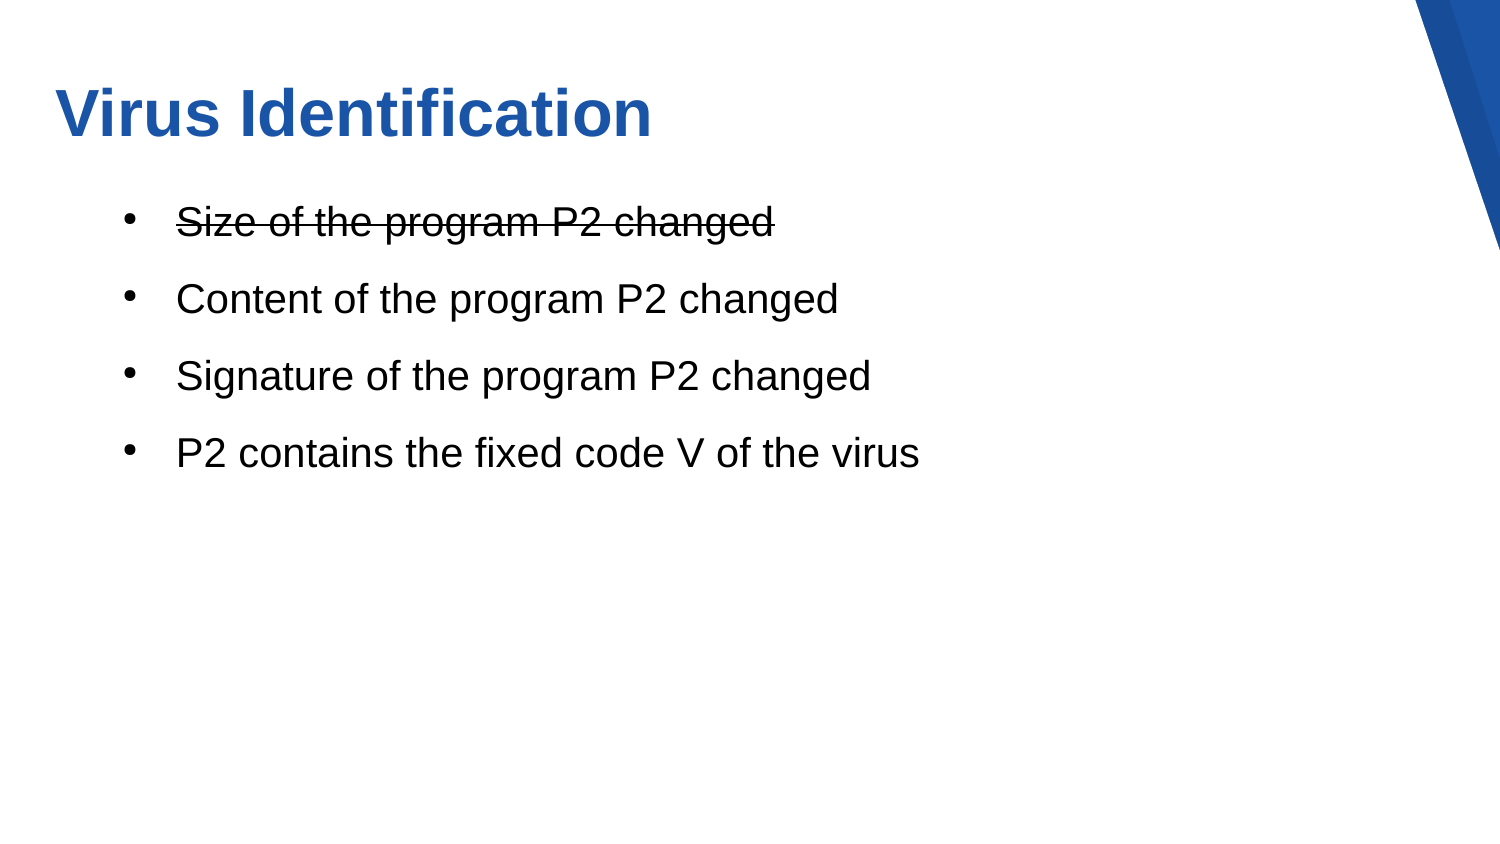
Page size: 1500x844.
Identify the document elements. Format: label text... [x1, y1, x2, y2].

title Virus Identification [40, 97, 1231, 166]
list Size of the program P2 changed Content of the program P2 changed Signature of the program P2 changed P2 contains the fixed code V of the virus [90, 180, 1456, 755]
